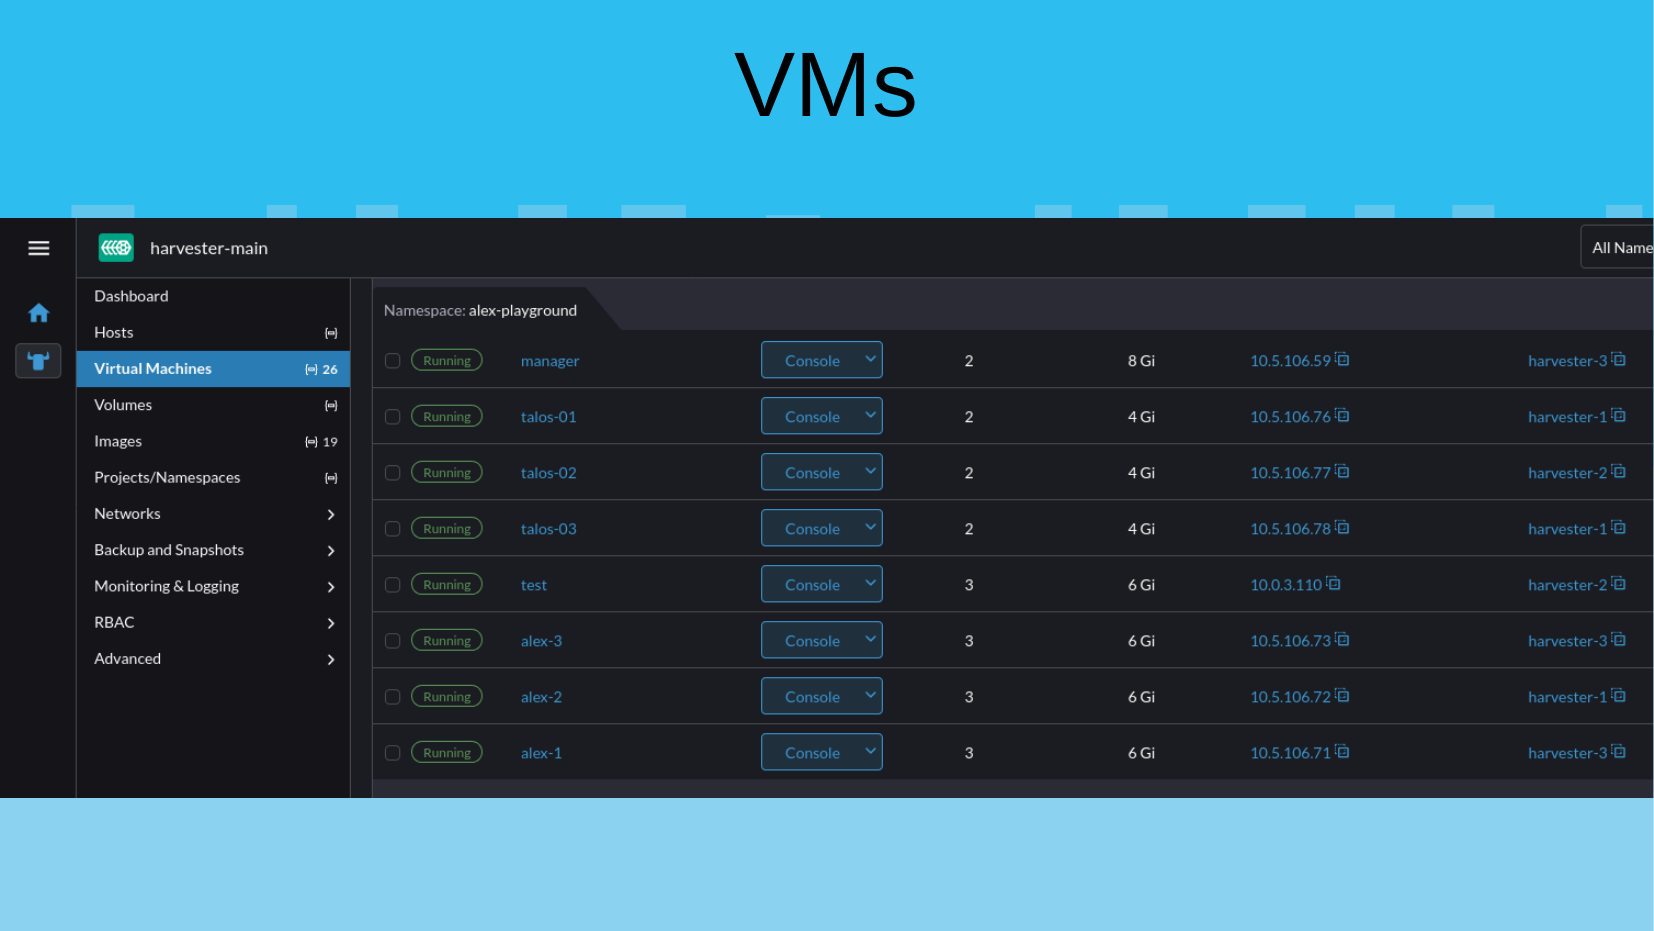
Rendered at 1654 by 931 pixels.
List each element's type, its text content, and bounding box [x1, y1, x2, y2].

picture [0, 0, 1654, 931]
title VMs [82, 7, 1571, 163]
